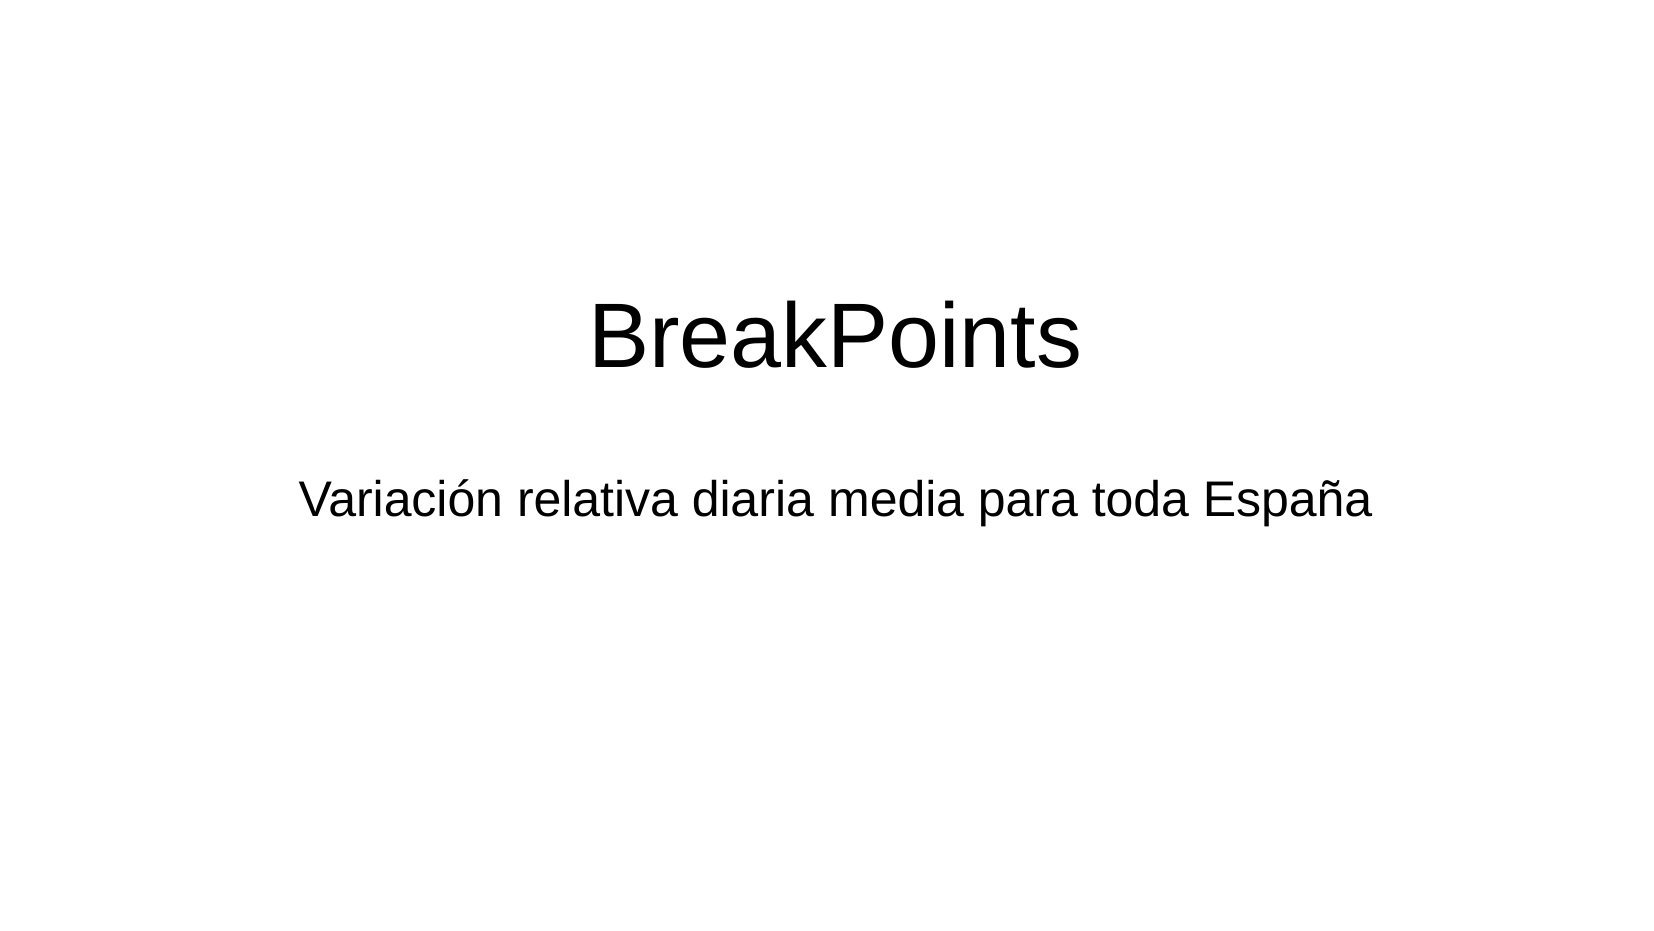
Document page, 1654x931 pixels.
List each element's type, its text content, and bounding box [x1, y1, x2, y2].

text_box BreakPoints Variación relativa diaria media para toda España [200, 277, 1471, 591]
